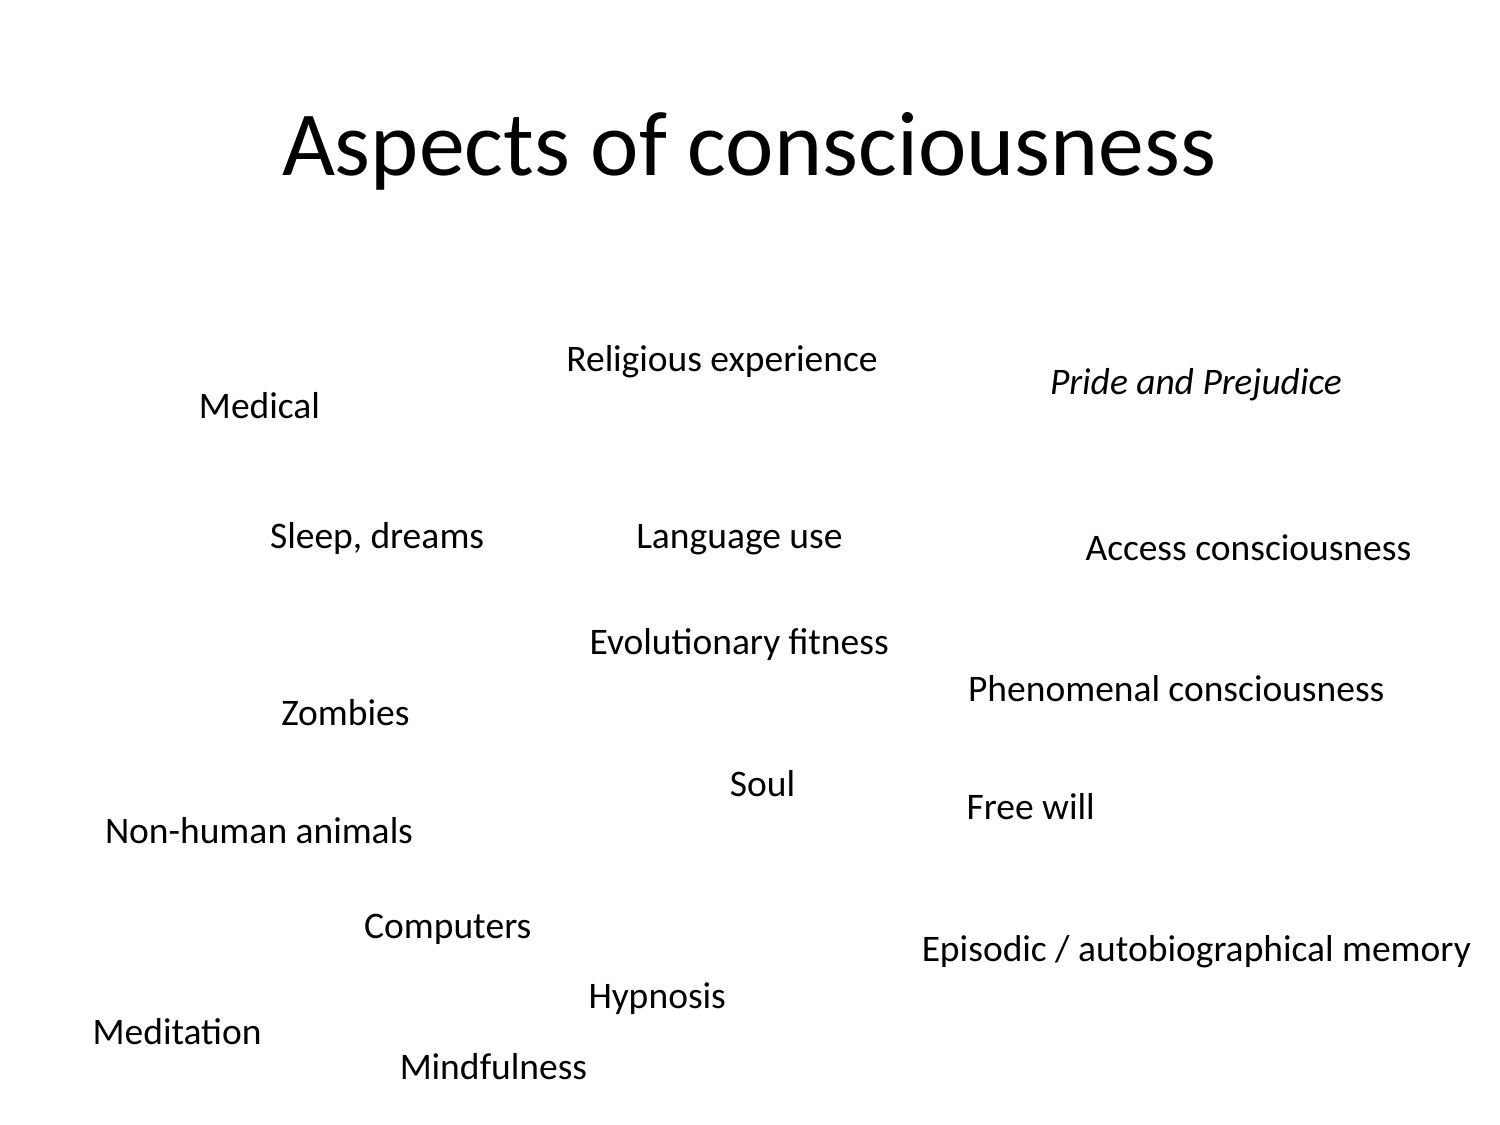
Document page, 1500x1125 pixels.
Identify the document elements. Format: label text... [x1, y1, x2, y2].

text_box Zombies [266, 680, 425, 741]
text_box Language use [621, 503, 858, 564]
text_box Pride and Prejudice [1035, 349, 1357, 410]
text_box Free will [951, 775, 1110, 835]
text_box Religious experience [551, 326, 893, 387]
text_box Medical [184, 373, 335, 434]
text_box Soul [715, 751, 811, 812]
text_box Hypnosis [573, 964, 741, 1024]
title Aspects of consciousness [75, 45, 1425, 233]
text_box Phenomenal consciousness [953, 656, 1400, 717]
text_box Access consciousness [1070, 515, 1427, 576]
text_box Mindfulness [384, 1034, 603, 1095]
text_box Meditation [77, 999, 277, 1060]
text_box Non-human animals [90, 798, 429, 859]
text_box Sleep, dreams [255, 503, 500, 564]
text_box Computers [349, 893, 547, 954]
text_box Evolutionary fitness [574, 609, 904, 670]
text_box Episodic / autobiographical memory [907, 916, 1487, 977]
